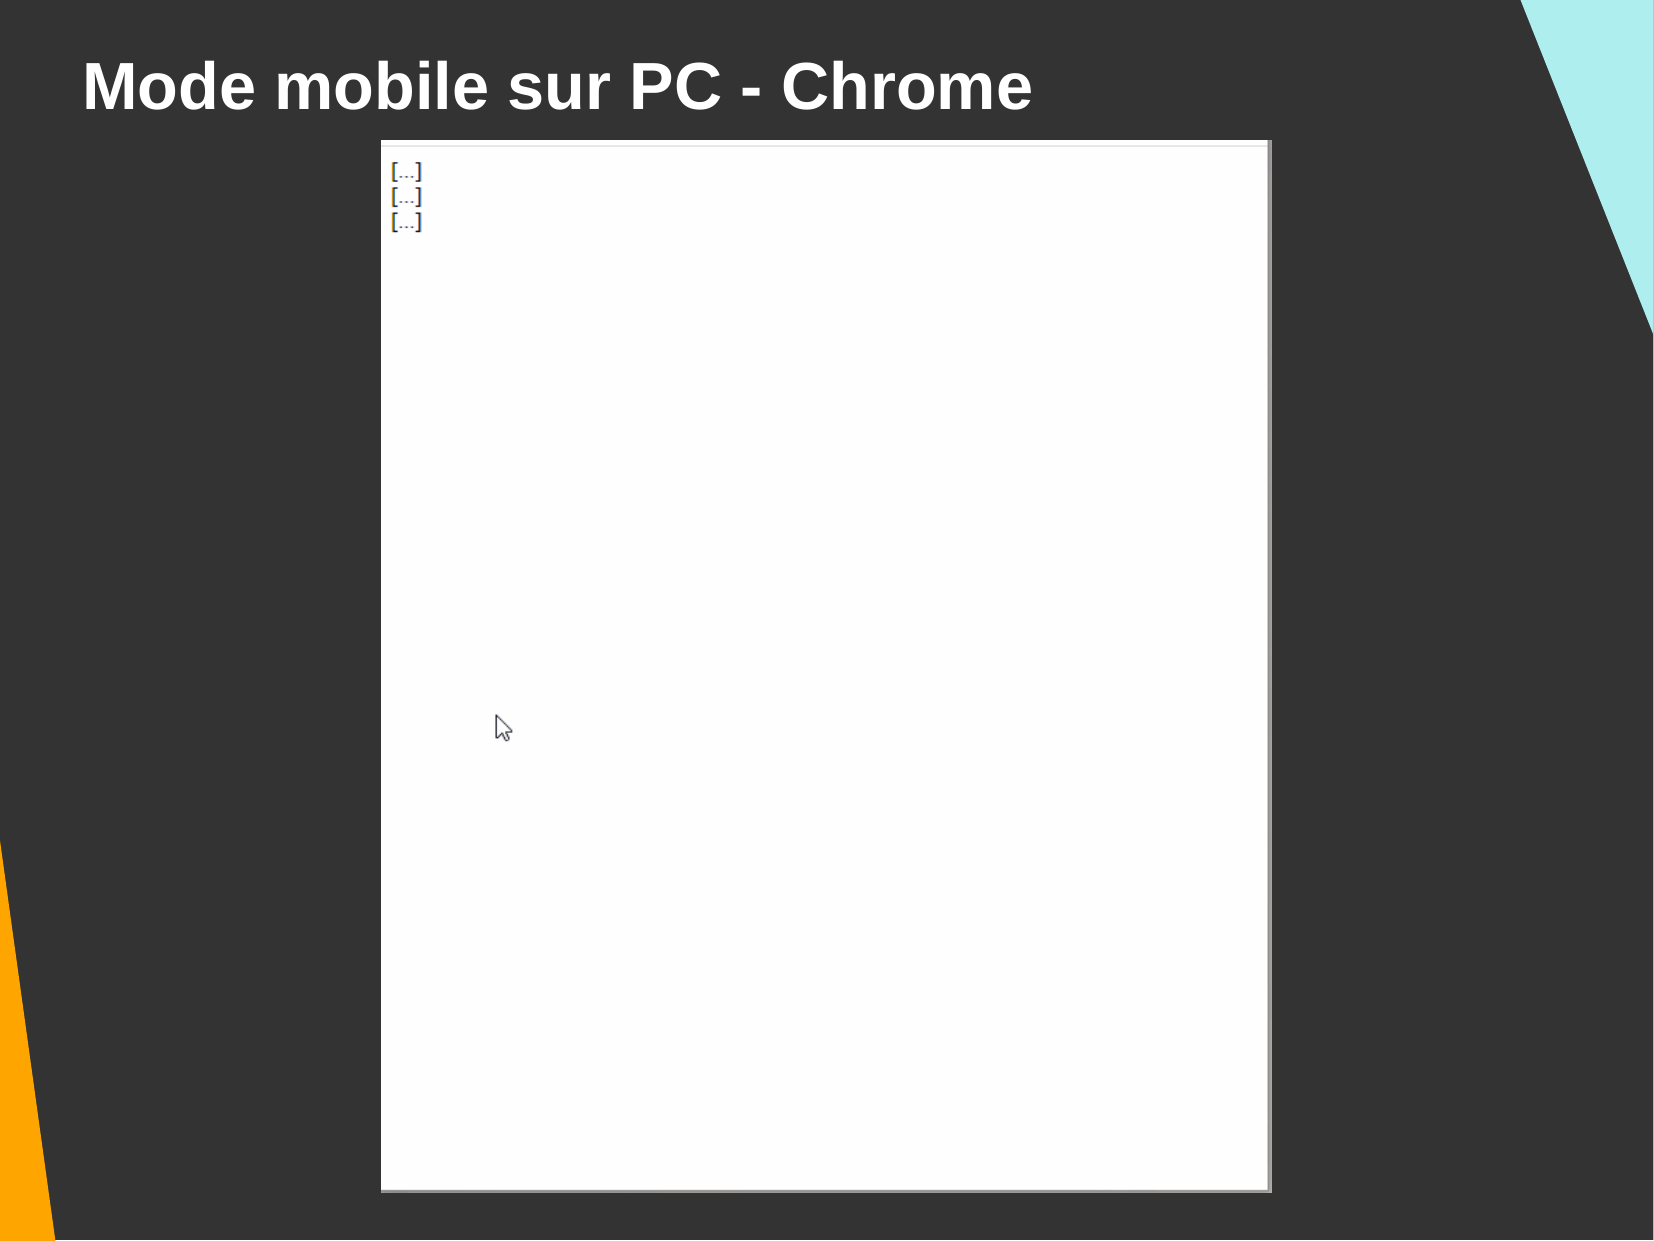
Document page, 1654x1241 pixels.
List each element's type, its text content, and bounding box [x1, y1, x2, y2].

text_box [0, 840, 56, 1241]
text_box [1520, 0, 1654, 337]
picture [381, 140, 1272, 1193]
title Mode mobile sur PC - Chrome [82, 49, 1569, 125]
